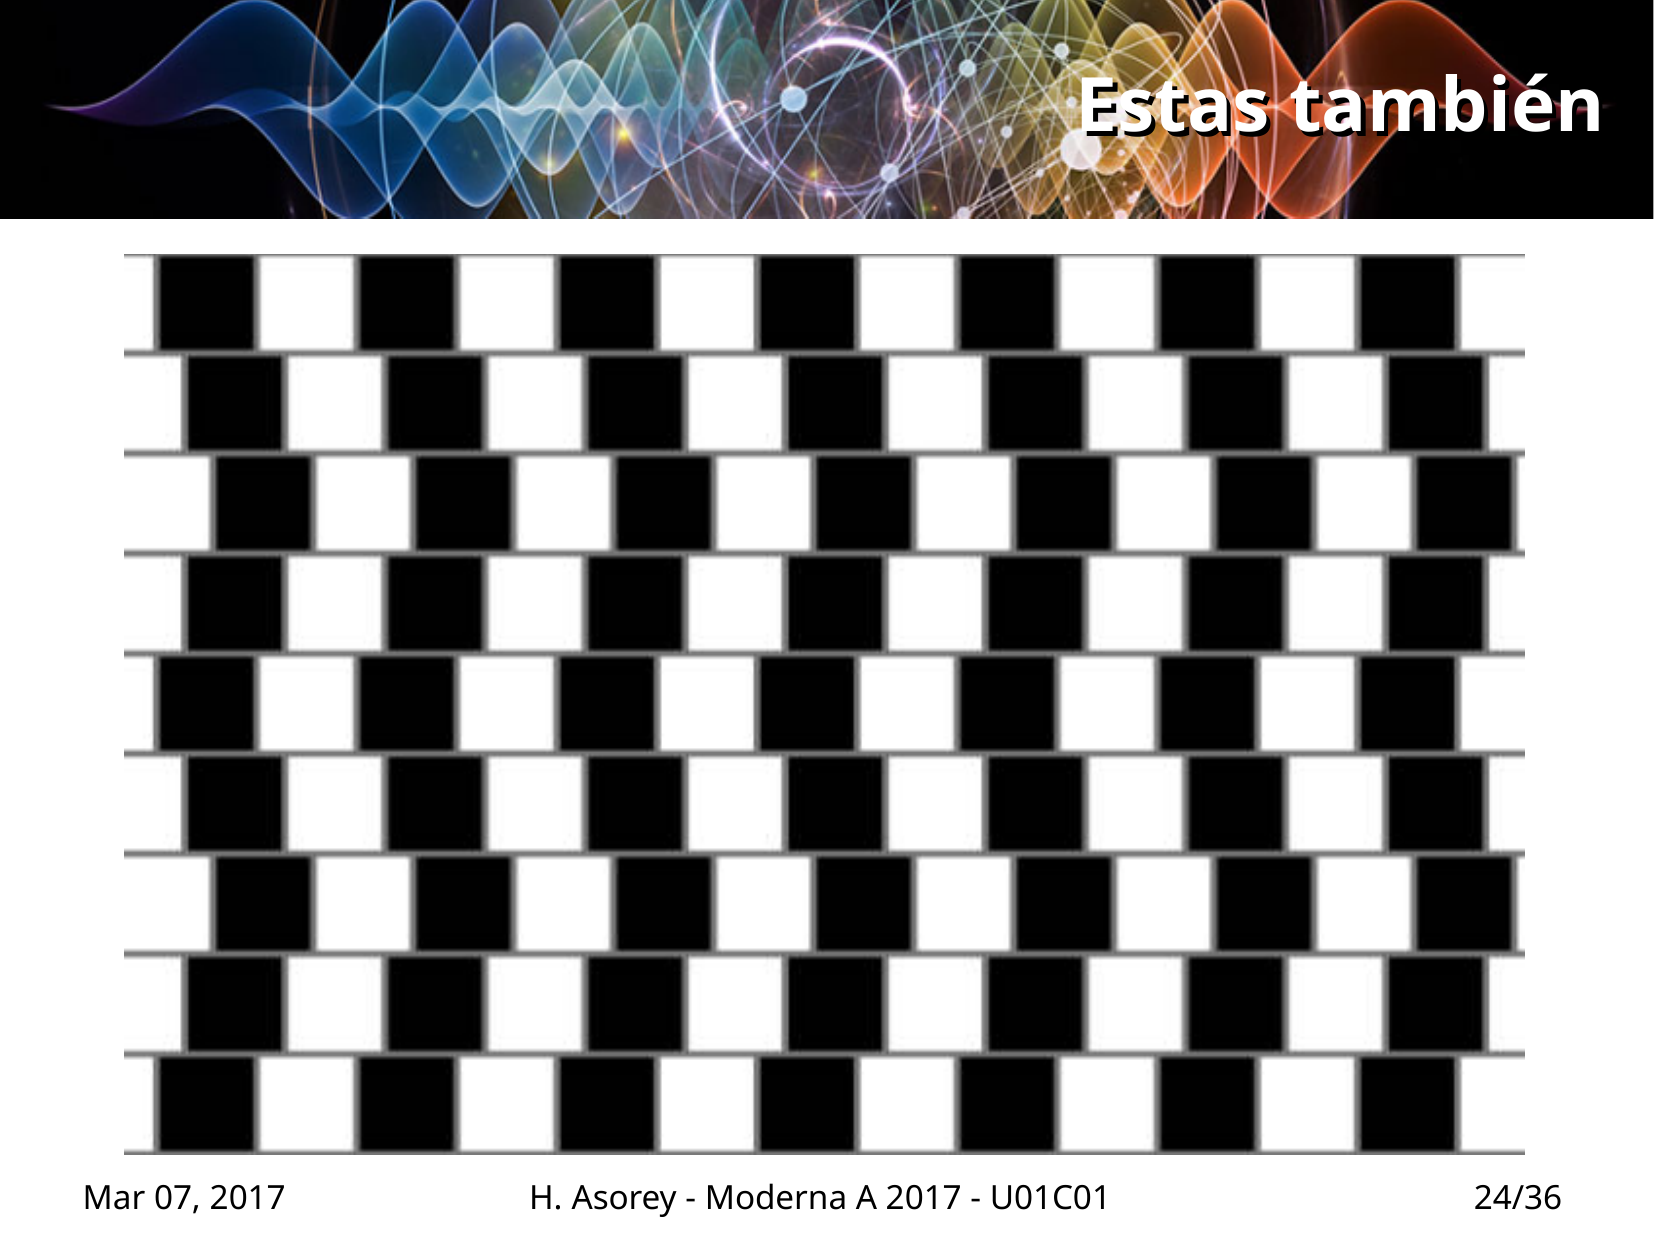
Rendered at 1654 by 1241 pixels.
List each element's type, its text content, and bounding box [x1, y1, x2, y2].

title Estas también [45, 15, 1606, 191]
picture [124, 254, 1525, 1156]
picture [0, 0, 1654, 219]
